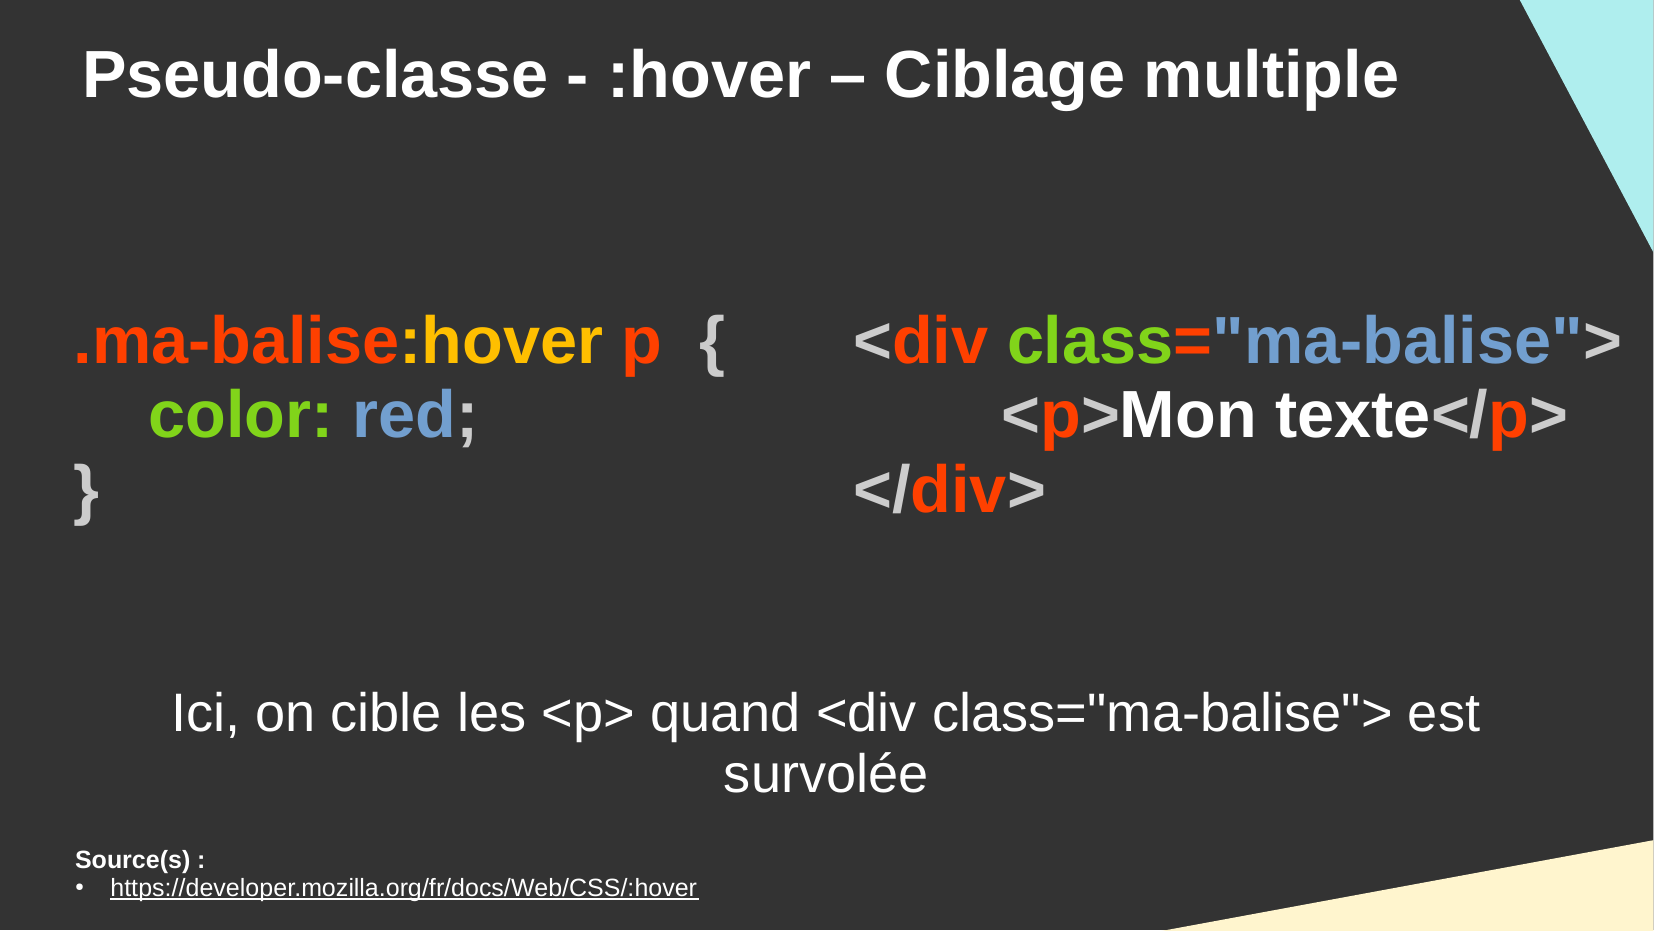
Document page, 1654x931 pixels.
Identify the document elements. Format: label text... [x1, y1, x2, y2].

text_box Source(s) : https://developer.mozilla.org/fr/docs/Web/CSS/:hover [60, 838, 1546, 931]
text_box .ma-balise:hover p { color: red; } [59, 295, 756, 535]
text_box [1519, 0, 1654, 254]
text_box [1546, 840, 1654, 931]
title Ici, on cible les <p> quand <div class="ma-balise"> est survolée [94, 682, 1560, 804]
title Pseudo-classe - :hover – Ciblage multiple [82, 37, 1571, 114]
text_box <div class="ma-balise"> <p>Mon texte</p> </div> [838, 295, 1654, 535]
